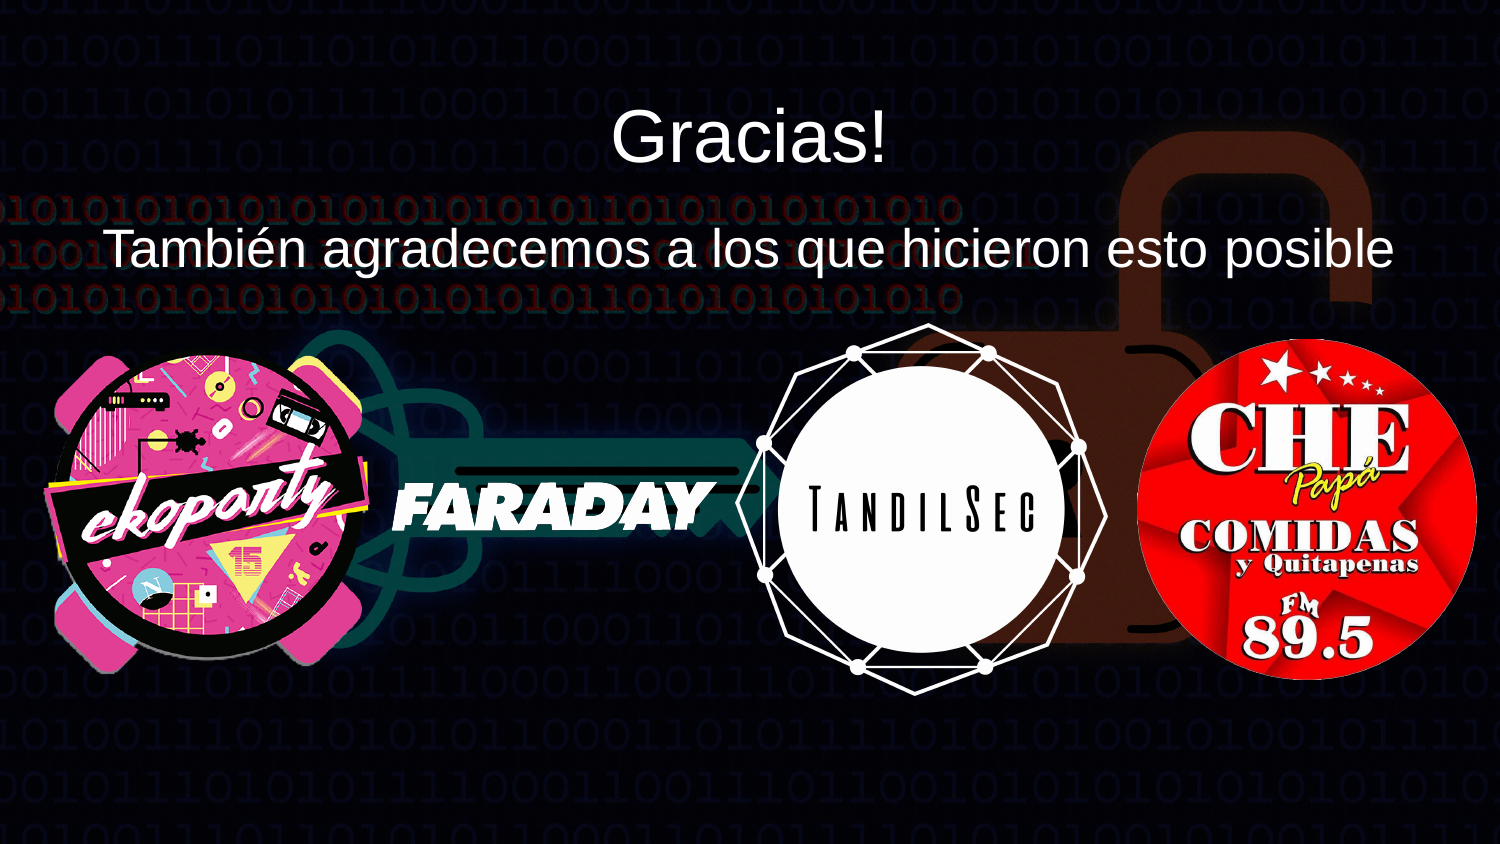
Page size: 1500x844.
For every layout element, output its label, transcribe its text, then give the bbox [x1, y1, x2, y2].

picture [0, 0, 1500, 844]
title Gracias! [51, 72, 1449, 167]
list También agradecemos a los que hicieron esto posible [51, 189, 1449, 750]
